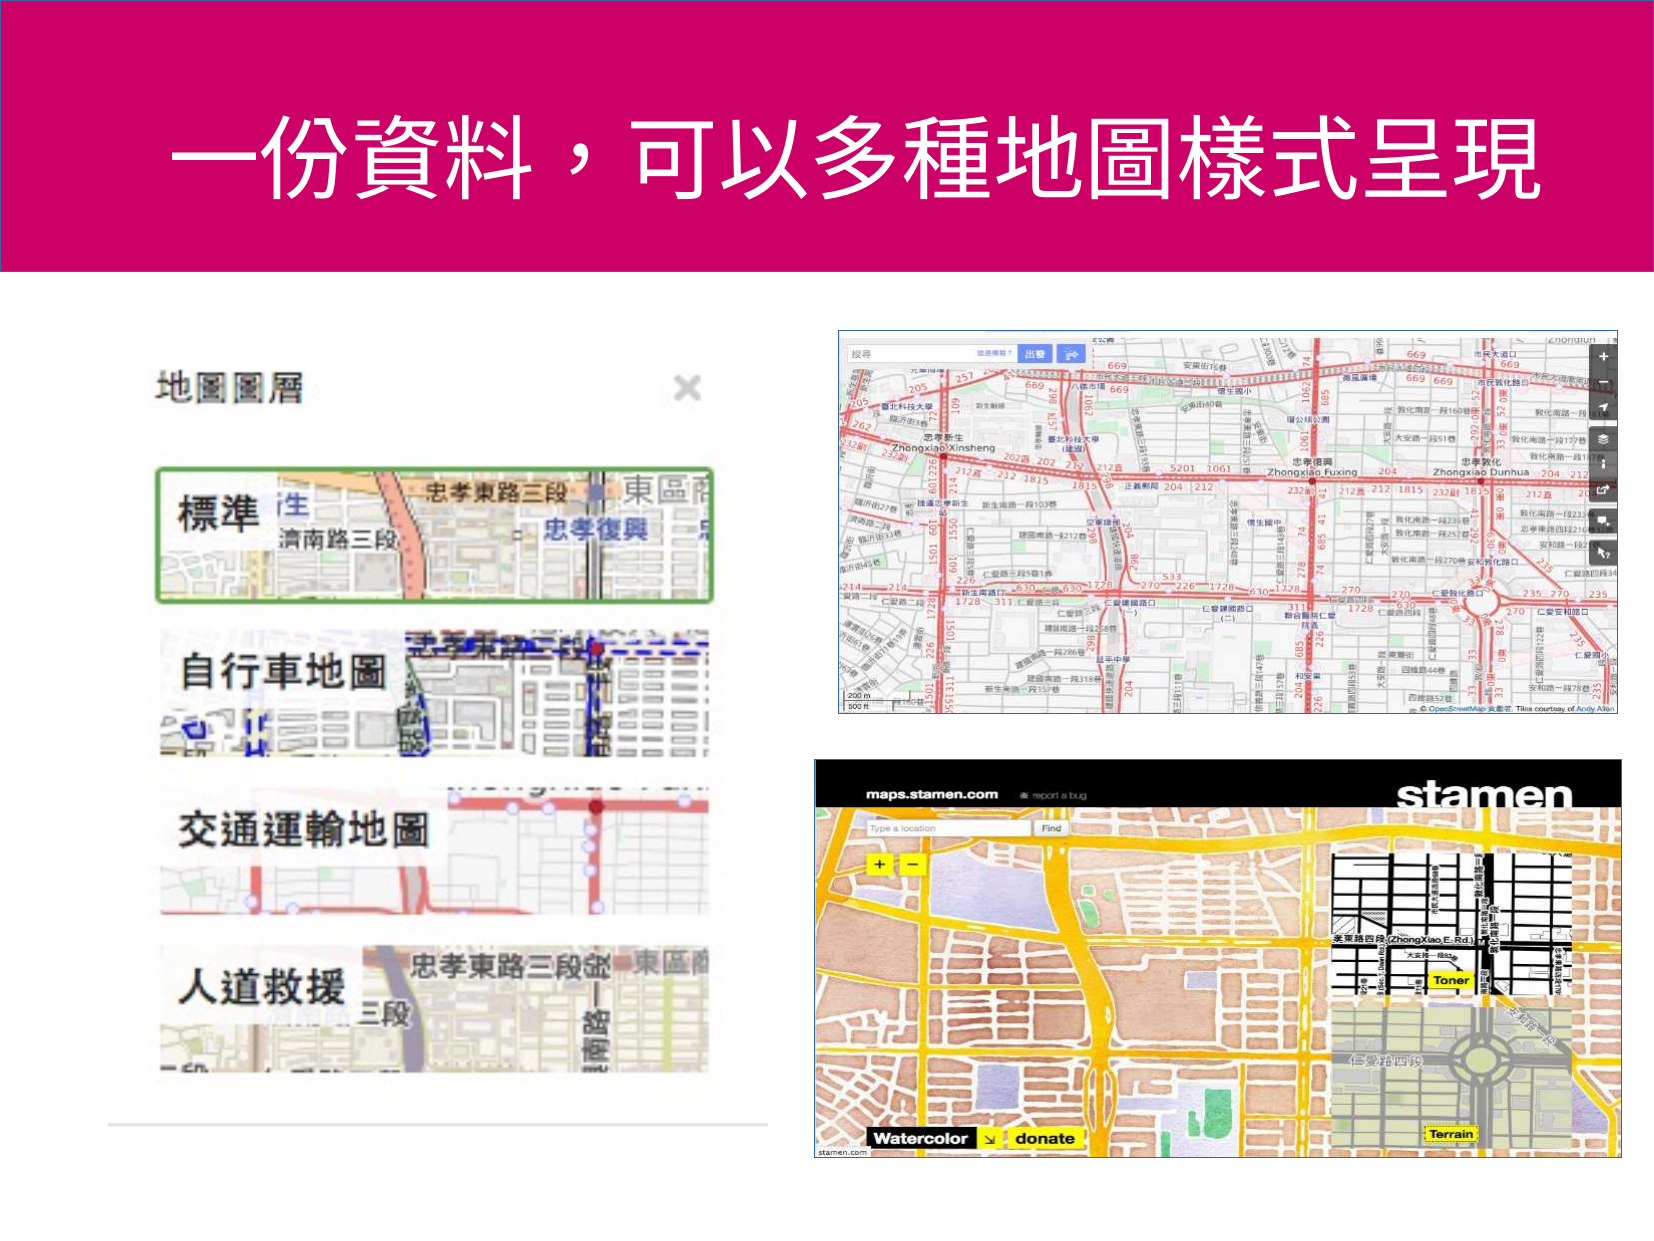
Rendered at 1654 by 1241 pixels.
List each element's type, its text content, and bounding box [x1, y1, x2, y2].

title 一份資料，可以多種地圖樣式呈現 [59, 49, 1654, 257]
picture [814, 759, 1622, 1158]
picture [838, 330, 1618, 714]
picture [108, 330, 768, 1137]
